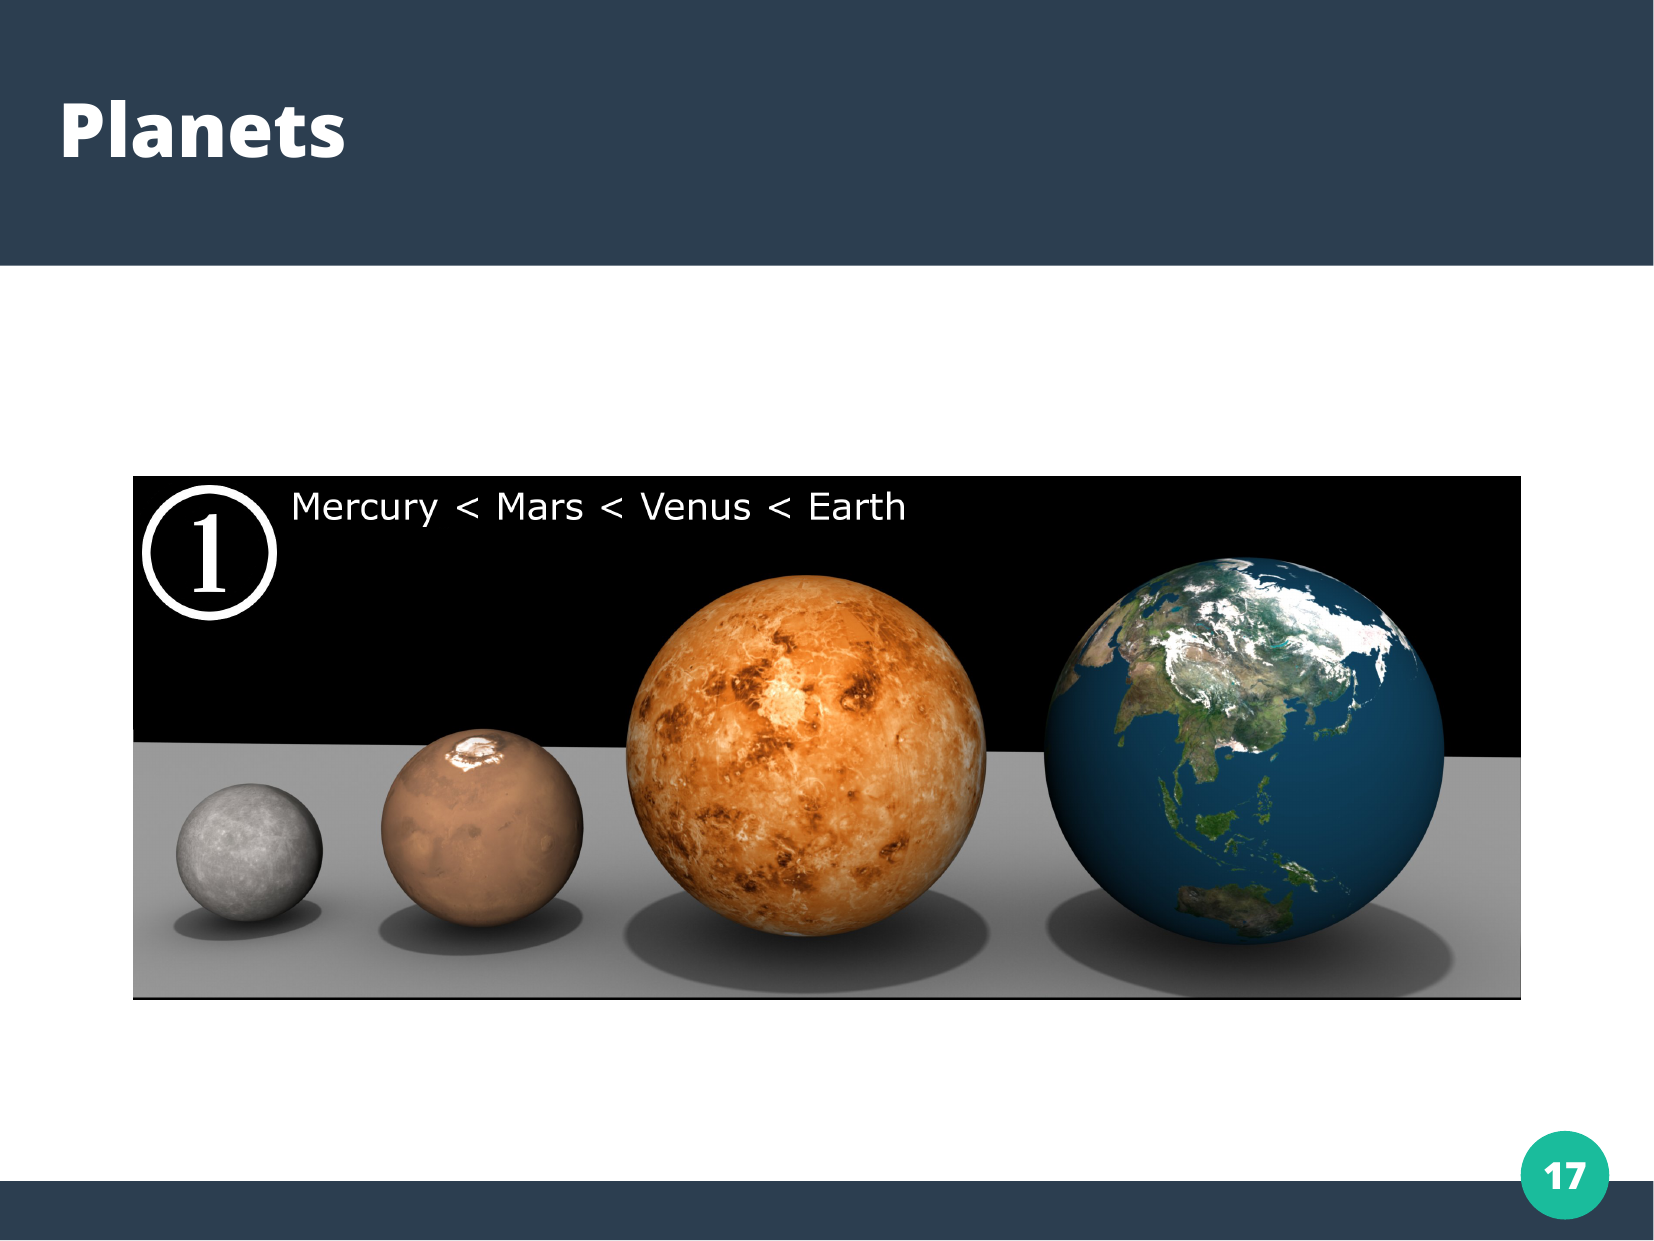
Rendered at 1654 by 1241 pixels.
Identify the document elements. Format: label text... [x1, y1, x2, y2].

picture [133, 476, 1521, 1000]
title Planets [59, 49, 1595, 207]
